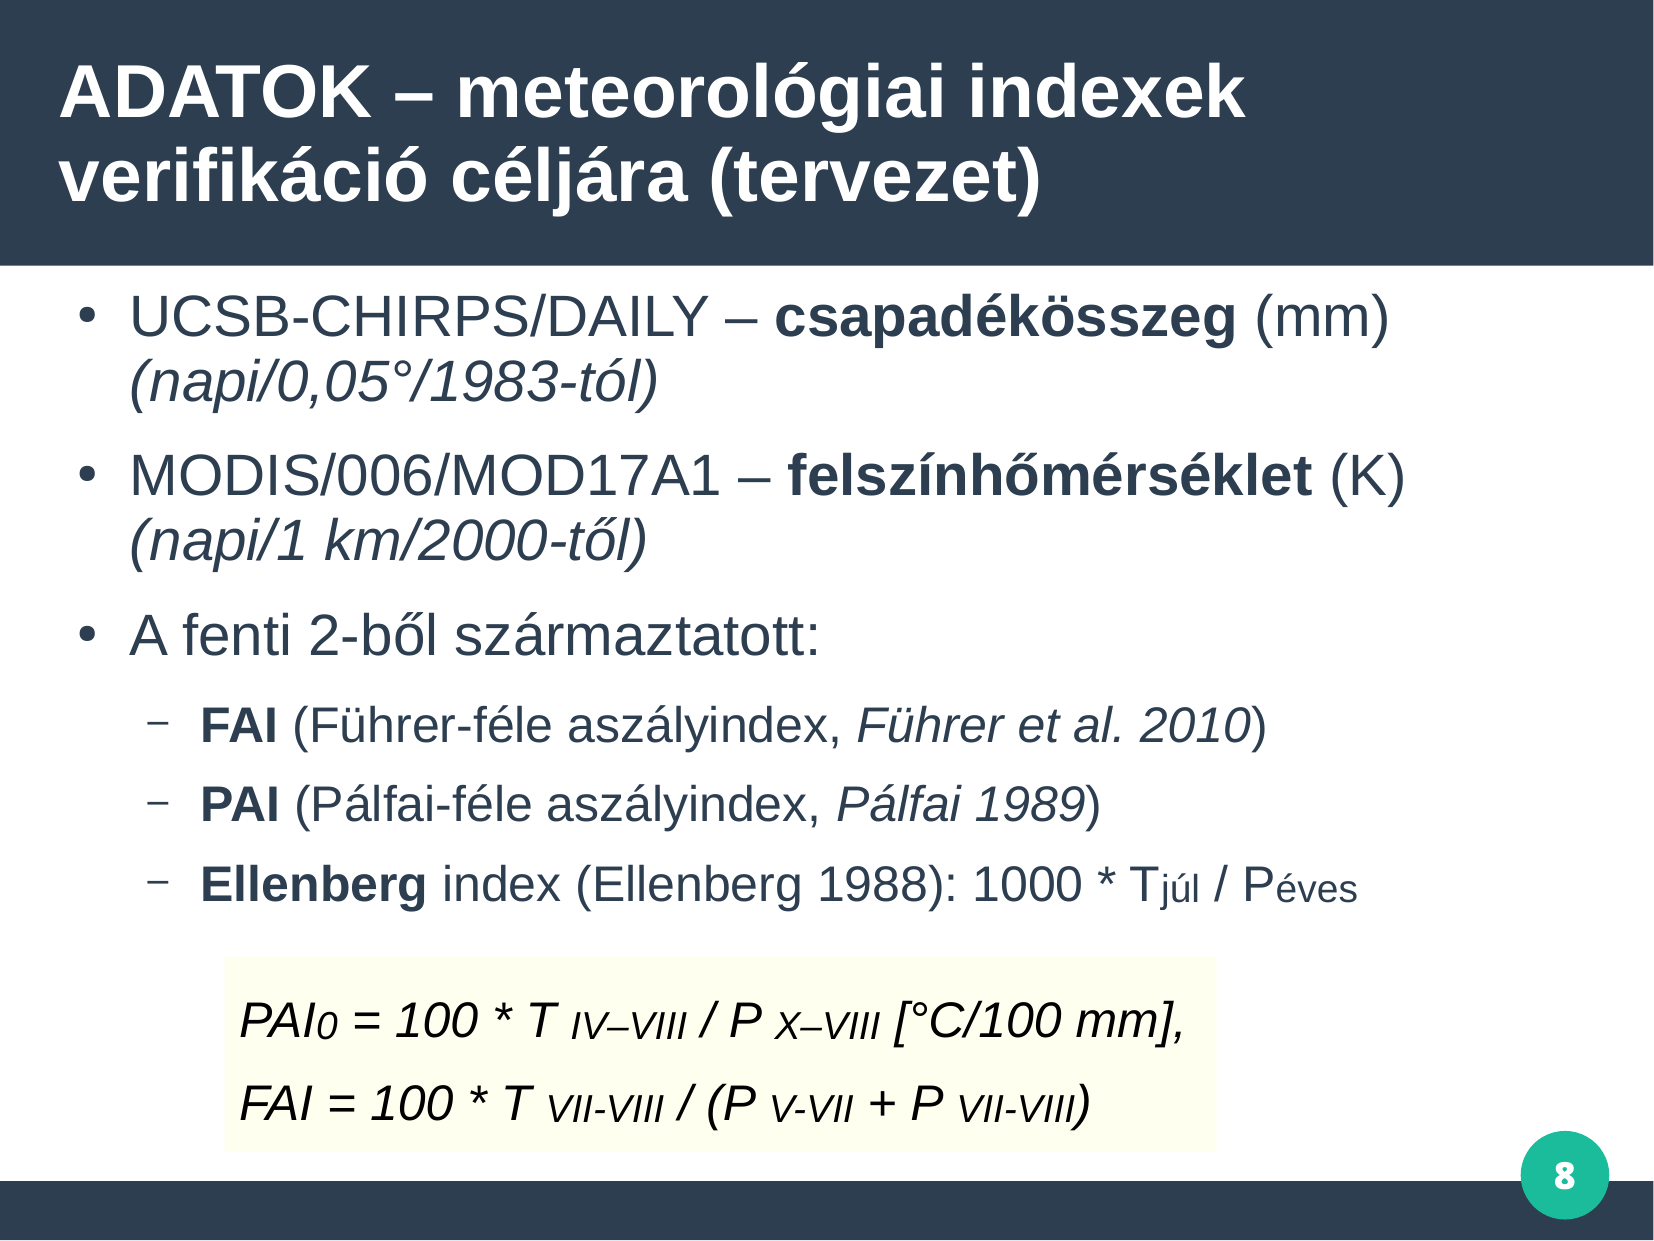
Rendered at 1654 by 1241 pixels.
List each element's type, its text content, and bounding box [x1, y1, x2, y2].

text_box PAI0 = 100 * T IV–VIII / P X–VIII [°C/100 mm], FAI = 100 * T VII-VIII / (P V-VII + P VII-VIII) [224, 956, 1217, 1152]
title ADATOK – meteorológiai indexek verifikáció céljára (tervezet) [59, 49, 1595, 207]
list UCSB-CHIRPS/DAILY – csapadékösszeg (mm) (napi/0,05°/1983-tól) MODIS/006/MOD17A1 – felszínhőmérséklet (K) (napi/1 km/2000-től) A fenti 2-ből származtatott: FAI (Führer-féle aszályindex, Führer et al. 2010) PAI (Pálfai-féle aszályindex, Pálfai 1989) Ellenberg index (Ellenberg 1988): 1000 * Tjúl / Péves [59, 283, 1595, 1152]
